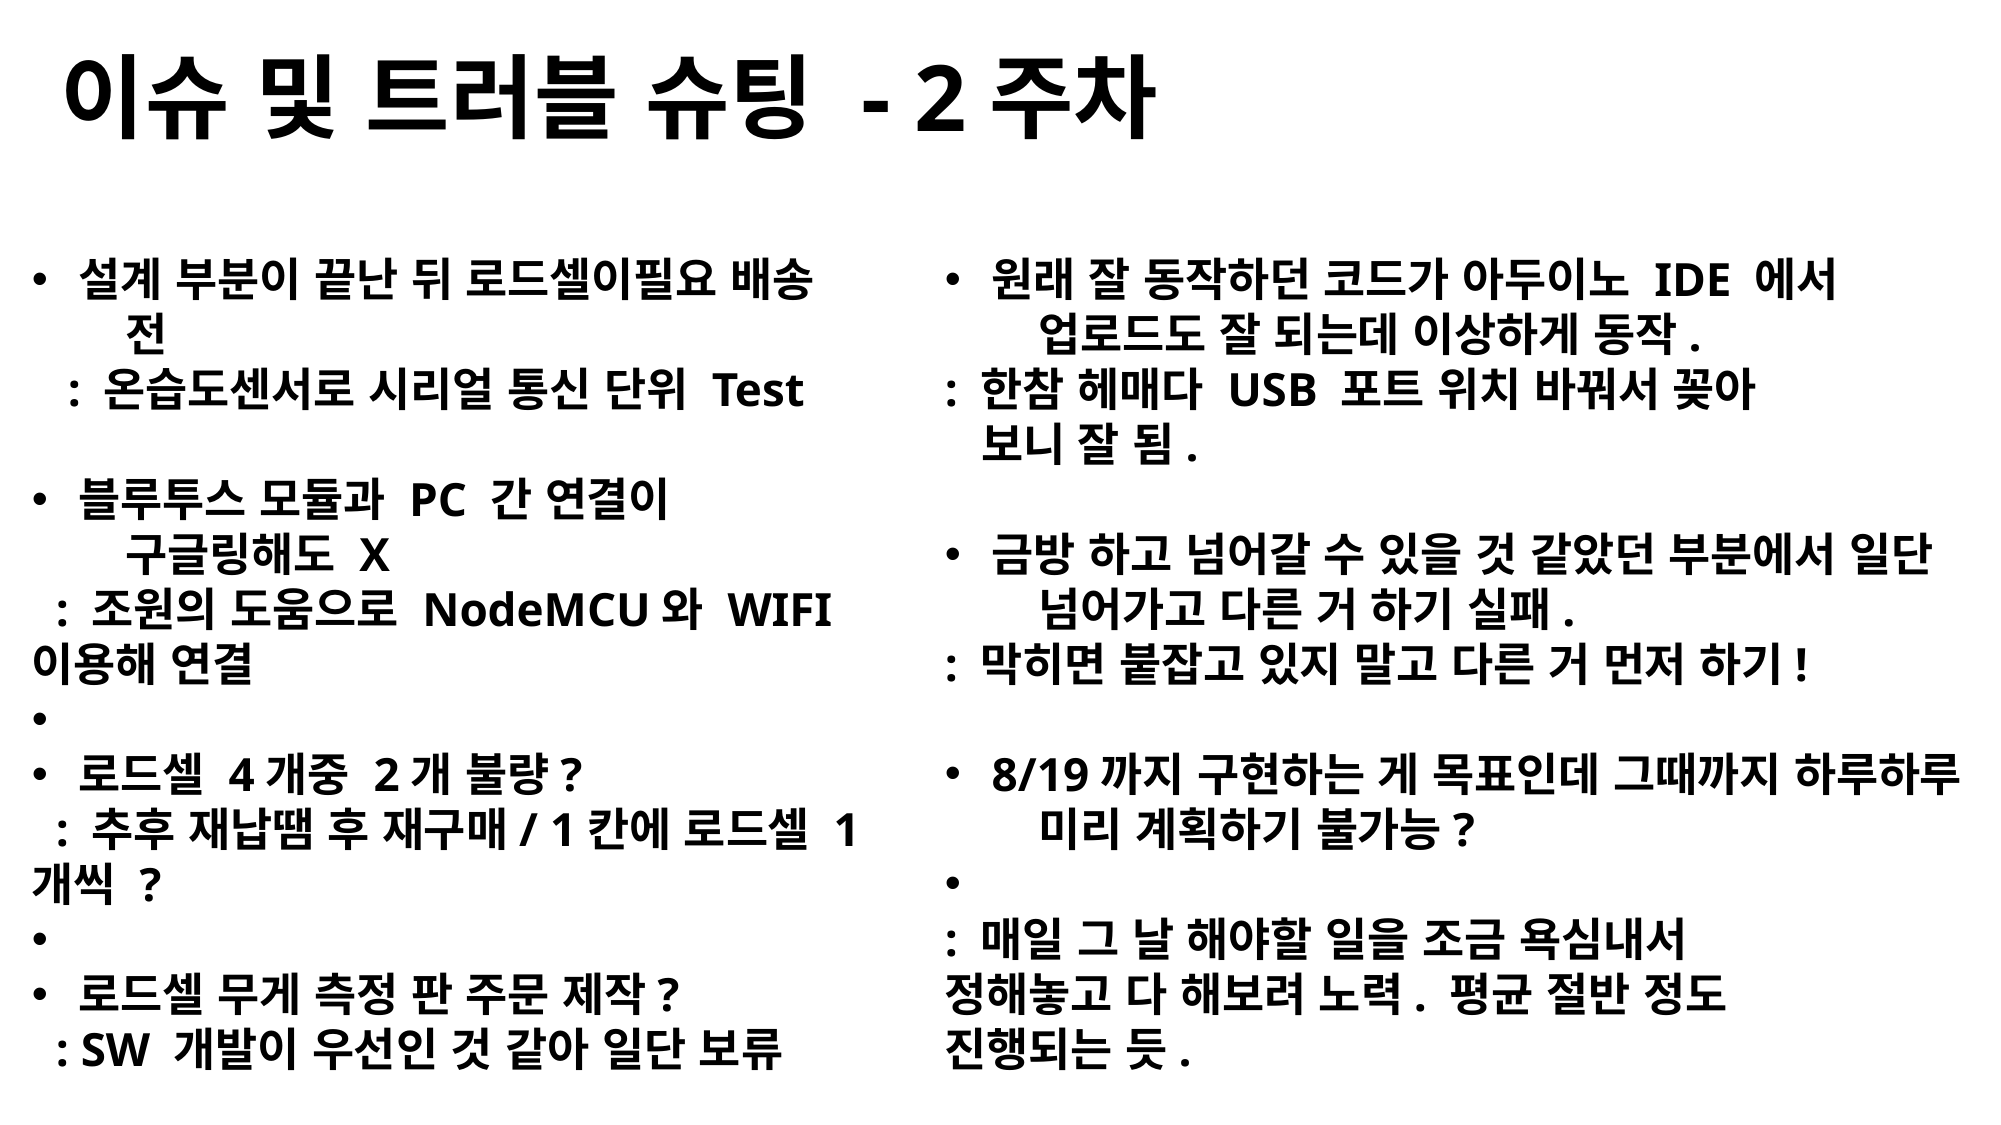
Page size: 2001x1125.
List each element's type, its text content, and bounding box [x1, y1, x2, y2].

text_box 이슈 및 트러블 슈팅 - 2주차 [45, 32, 1362, 159]
text_box 원래 잘 동작하던 코드가 아두이노 IDE 에서 업로드도 잘 되는데 이상하게 동작. : 한참 헤매다 USB 포트 위치 바꿔서 꽂아 보니 잘 됨. 금방 하고 넘어갈 수 있을 것 같았던 부분에서 일단 넘어가고 다른 거 하기 실패. : 막히면 붙잡고 있지 말고 다른 거 먼저 하기! 8/19까지 구현하는 게 목표인데 그때까지 하루하루 미리 계획하기 불가능? : 매일 그 날 해야할 일을 조금 욕심내서 정해놓고 다 해보려 노력. 평균 절반 정도 진행되는 듯. [929, 243, 1990, 1092]
text_box 설계 부분이 끝난 뒤 로드셀이필요 배송 전 : 온습도센서로 시리얼 통신 단위 Test 블루투스 모듈과 PC 간 연결이 구글링해도 X : 조원의 도움으로 NodeMCU와 WIFI 이용해 연결 로드셀 4개중 2개 불량? : 추후 재납땜 후 재구매/ 1칸에 로드셀 1개씩 ? 로드셀 무게 측정 판 주문 제작? : SW 개발이 우선인 것 같아 일단 보류 [16, 243, 879, 1092]
